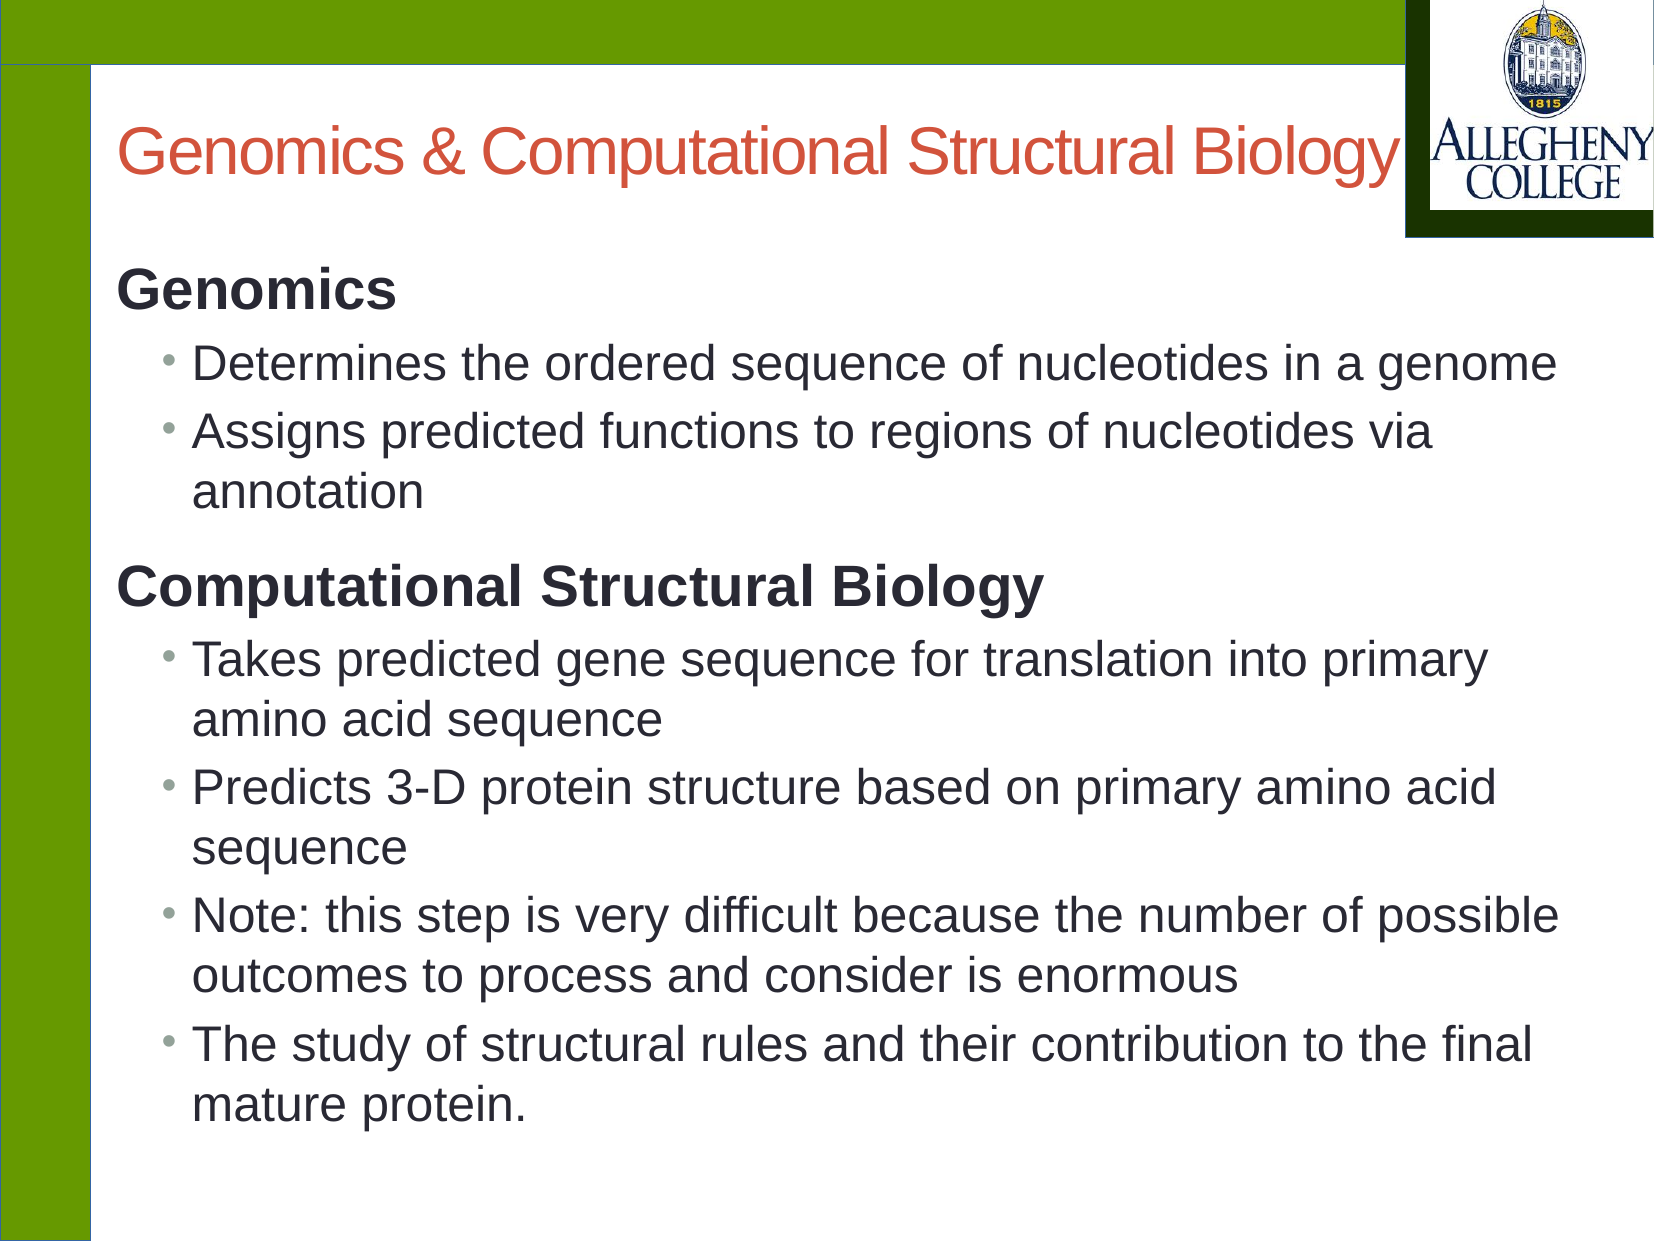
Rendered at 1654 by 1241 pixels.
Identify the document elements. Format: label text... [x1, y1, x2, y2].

picture [1430, 0, 1654, 210]
list Genomics Determines the ordered sequence of nucleotides in a genome Assigns predicted functions to regions of nucleotides via annotation Computational Structural Biology Takes predicted gene sequence for translation into primary amino acid sequence Predicts 3-D protein structure based on primary amino acid sequence Note: this step is very difficult because the number of possible outcomes to process and consider is enormous The study of structural rules and their contribution to the final mature protein. [101, 244, 1621, 1211]
text_box [1405, 210, 1654, 238]
text_box [0, 0, 1430, 1241]
title Genomics & Computational Structural Biology [101, 69, 1452, 233]
